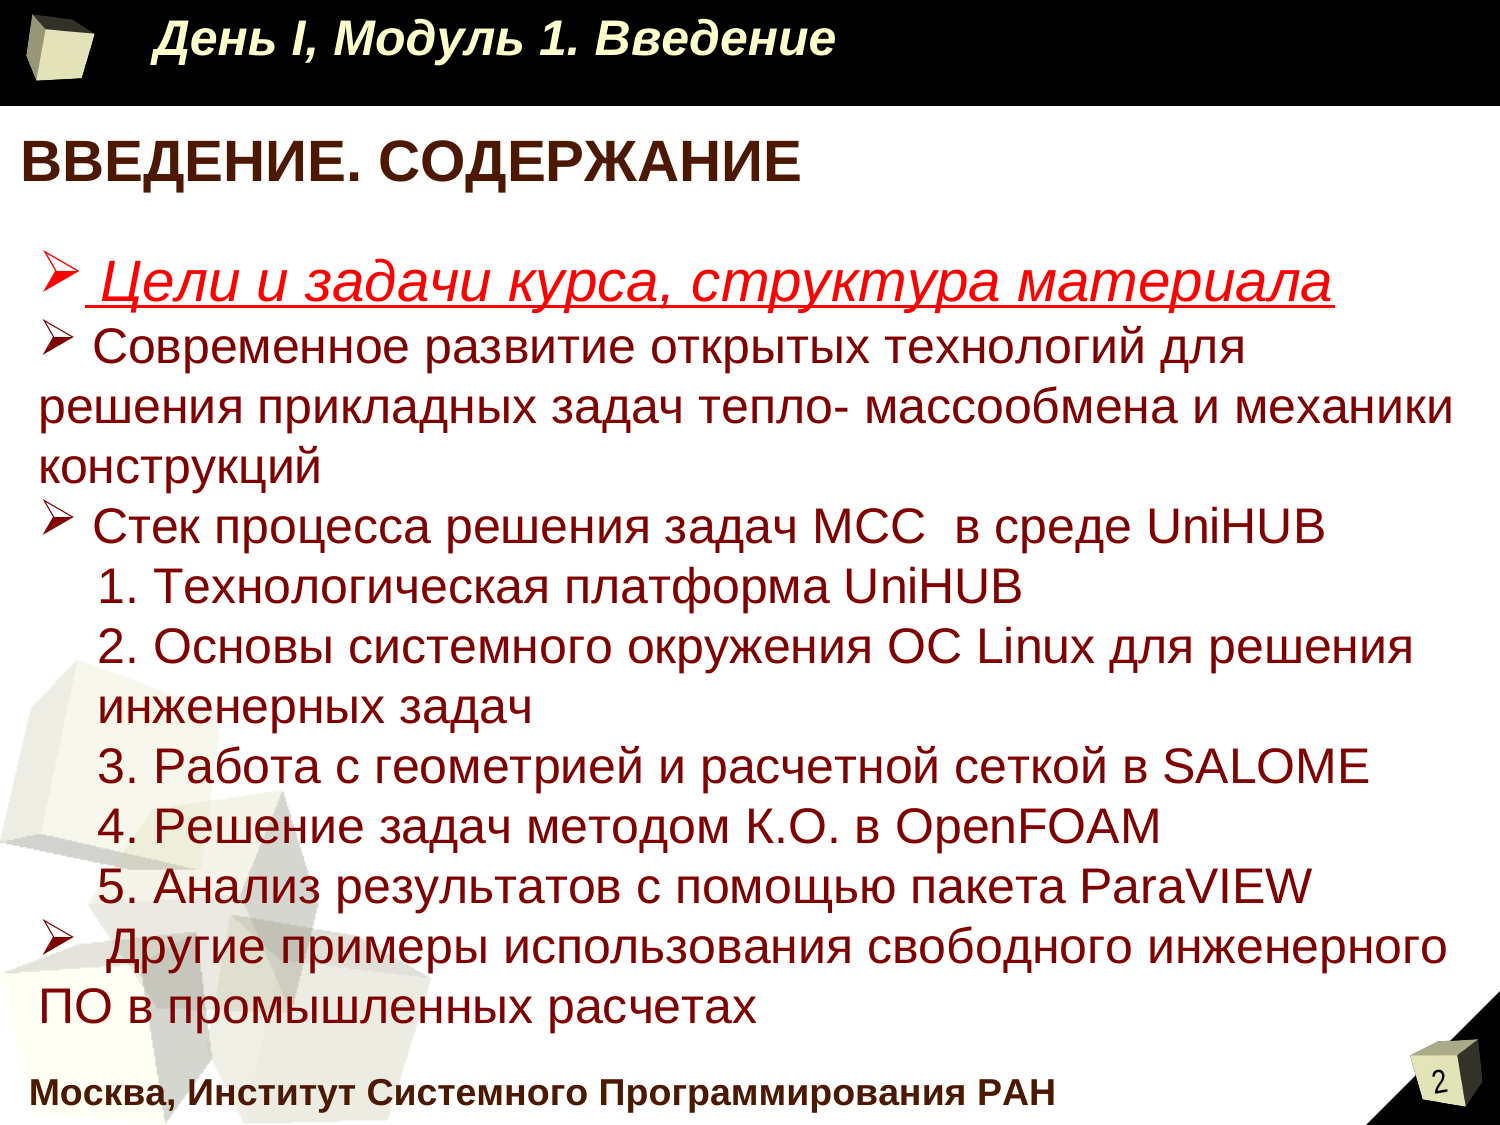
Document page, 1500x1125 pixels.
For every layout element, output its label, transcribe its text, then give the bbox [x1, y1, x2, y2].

text_box Цели и задачи курса, структура материала Современное развитие открытых технологий для решения прикладных задач тепло- массообмена и механики конструкций Стек процесса решения задач МСС в среде UniHUB Технологическая платформа UniHUB Основы системного окружения ОС Linux для решения инженерных задач Работа с геометрией и расчетной сеткой в SALOME Решение задач методом К.О. в OpenFOAM Анализ результатов с помощью пакета ParaVIEW Другие примеры использования свободного инженерного ПО в промышленных расчетах [23, 236, 1477, 1042]
text_box ВВЕДЕНИЕ. СОДЕРЖАНИЕ [5, 115, 1500, 201]
picture [423, 1088, 433, 1102]
picture [0, 659, 433, 1125]
